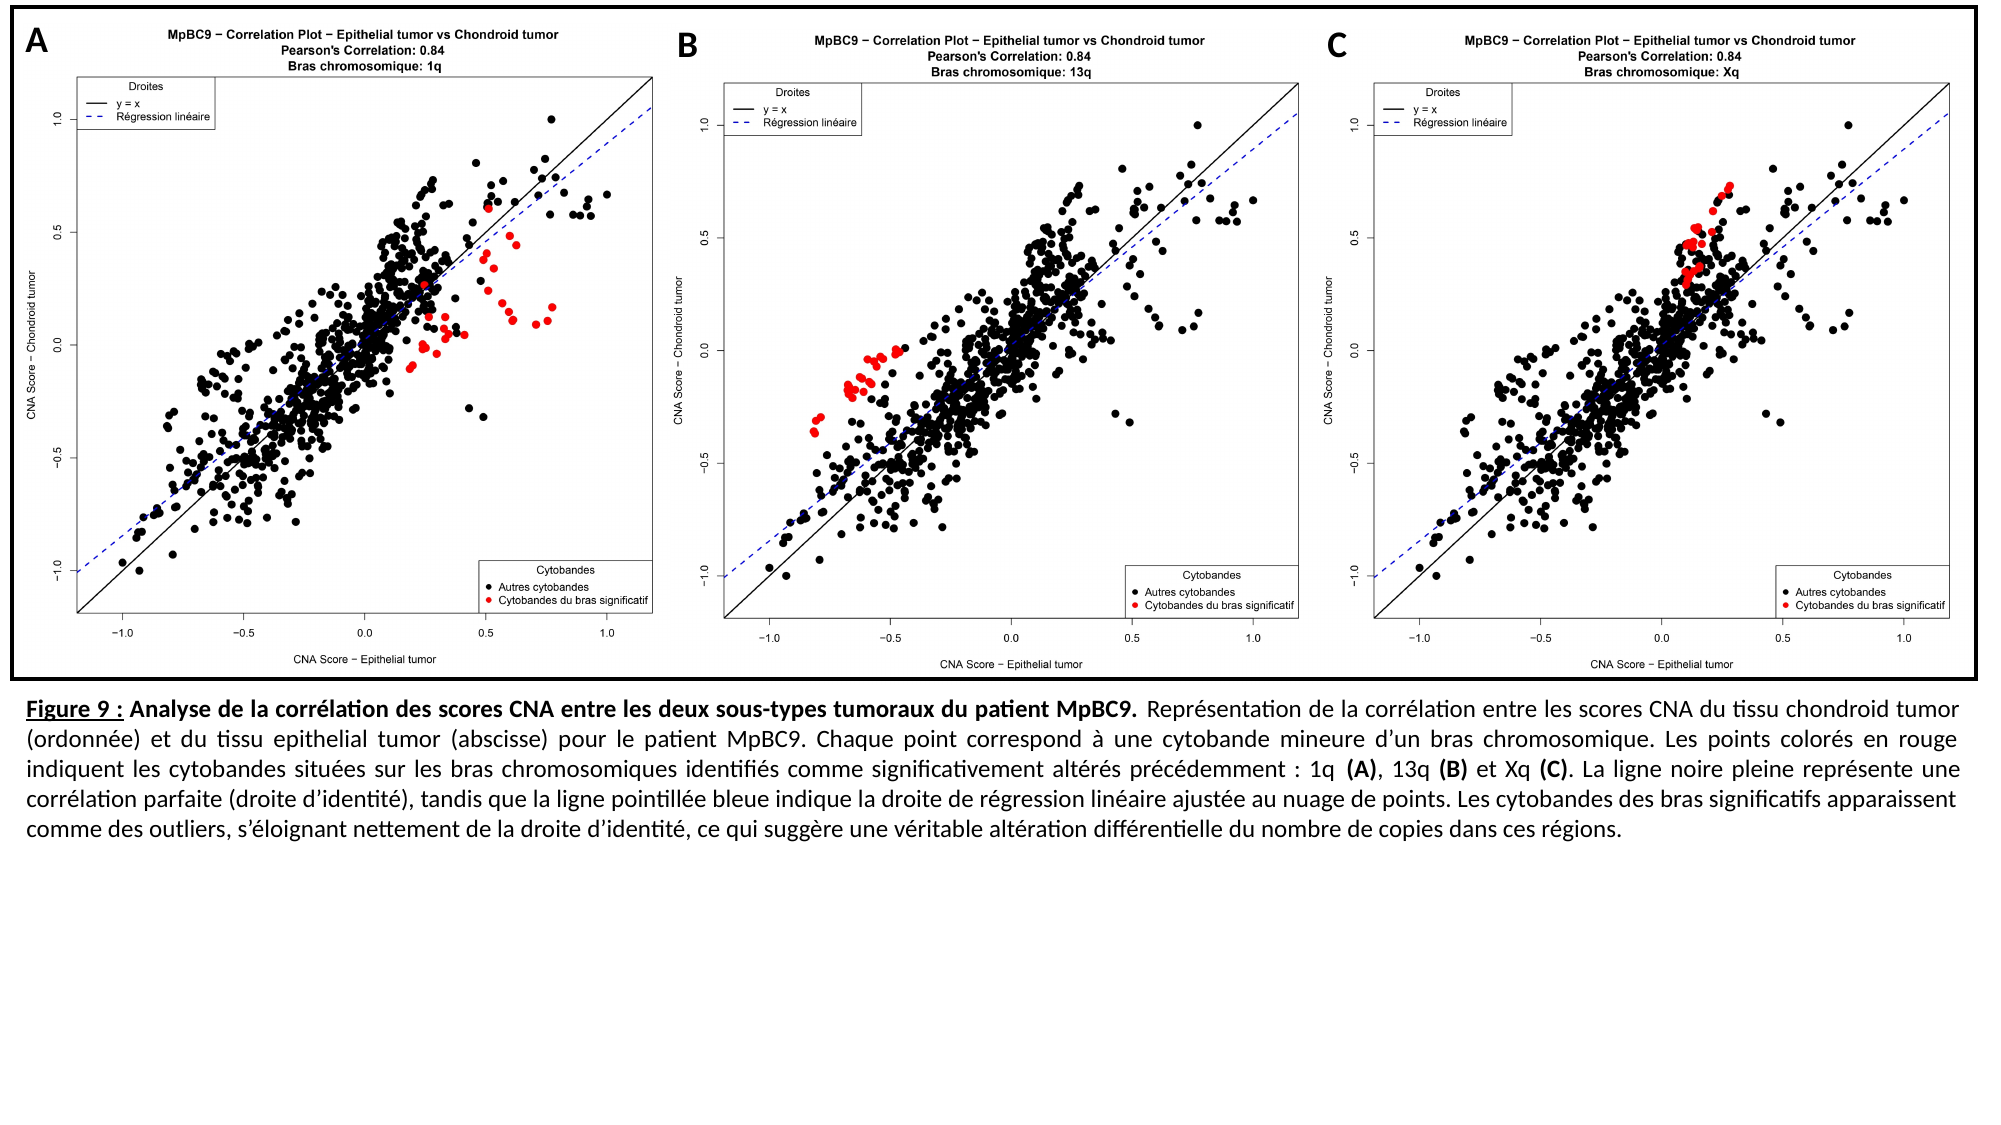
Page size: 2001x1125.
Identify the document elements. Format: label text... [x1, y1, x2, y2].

text_box A [14, 9, 59, 68]
picture [23, 23, 1974, 677]
text_box Figure 9 : Analyse de la corrélation des scores CNA entre les deux sous-types tumoraux du patient MpBC9. Représentation de la corrélation entre les scores CNA du tissu chondroid tumor (ordonnée) et du tissu epithelial tumor (abscisse) pour le patient MpBC9. Chaque point correspond à une cytobande mineure d’un bras chromosomique. Les points colorés en rouge indiquent les cytobandes situées sur les bras chromosomiques identifiés comme significativement altérés précédemment : 1q (A), 13q (B) et Xq (C). La ligne noire pleine représente une corrélation parfaite (droite d’identité), tandis que la ligne pointillée bleue indique la droite de régression linéaire ajustée au nuage de points. Les cytobandes des bras significatifs apparaissent comme des outliers, s’éloignant nettement de la droite d’identité, ce qui suggère une véritable altération différentielle du nombre de copies dans ces régions. [11, 685, 1977, 850]
text_box C [1312, 13, 1361, 73]
picture [670, 681, 1977, 685]
text_box B [662, 13, 711, 73]
